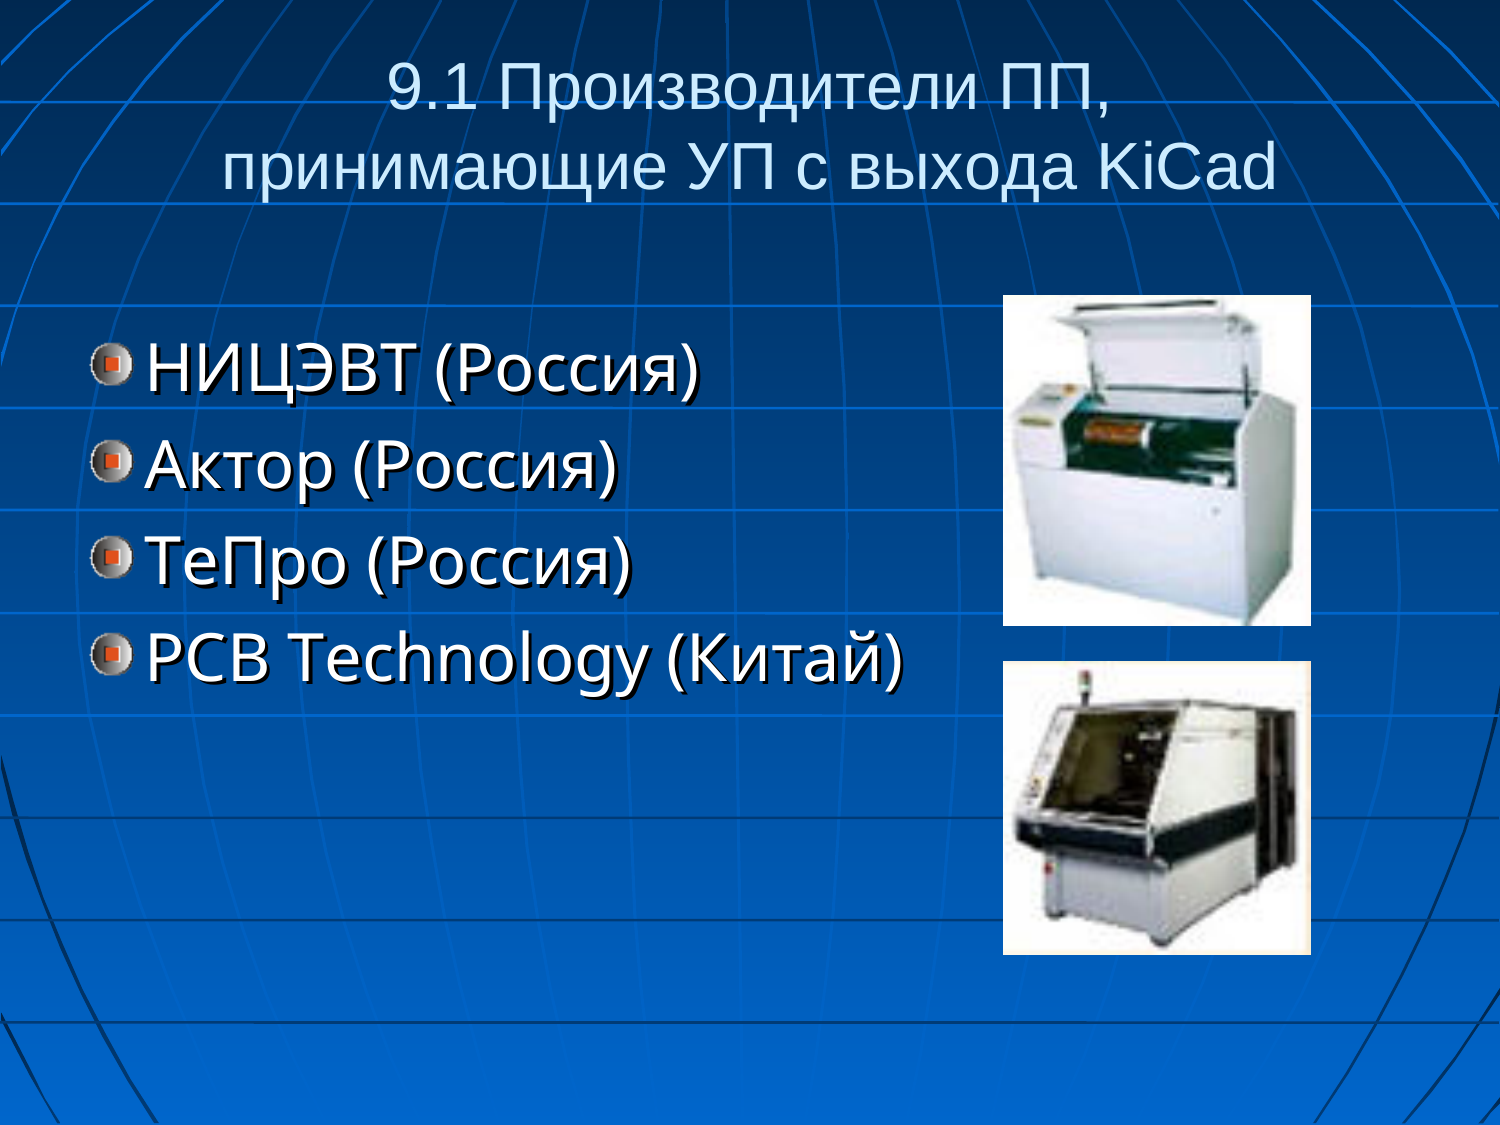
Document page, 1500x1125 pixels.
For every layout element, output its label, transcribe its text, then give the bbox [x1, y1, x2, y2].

picture [88, 437, 137, 486]
text_box НИЦЭВТ (Россия) Актор (Россия) ТеПро (Россия) PCB Technology (Китай) [88, 324, 1004, 906]
picture [88, 340, 137, 389]
picture [88, 630, 137, 679]
picture [88, 533, 137, 582]
picture [1003, 661, 1311, 955]
text_box 9.1 Производители ПП, принимающие УП с выхода KiCad [41, 42, 1459, 203]
picture [1003, 295, 1311, 626]
